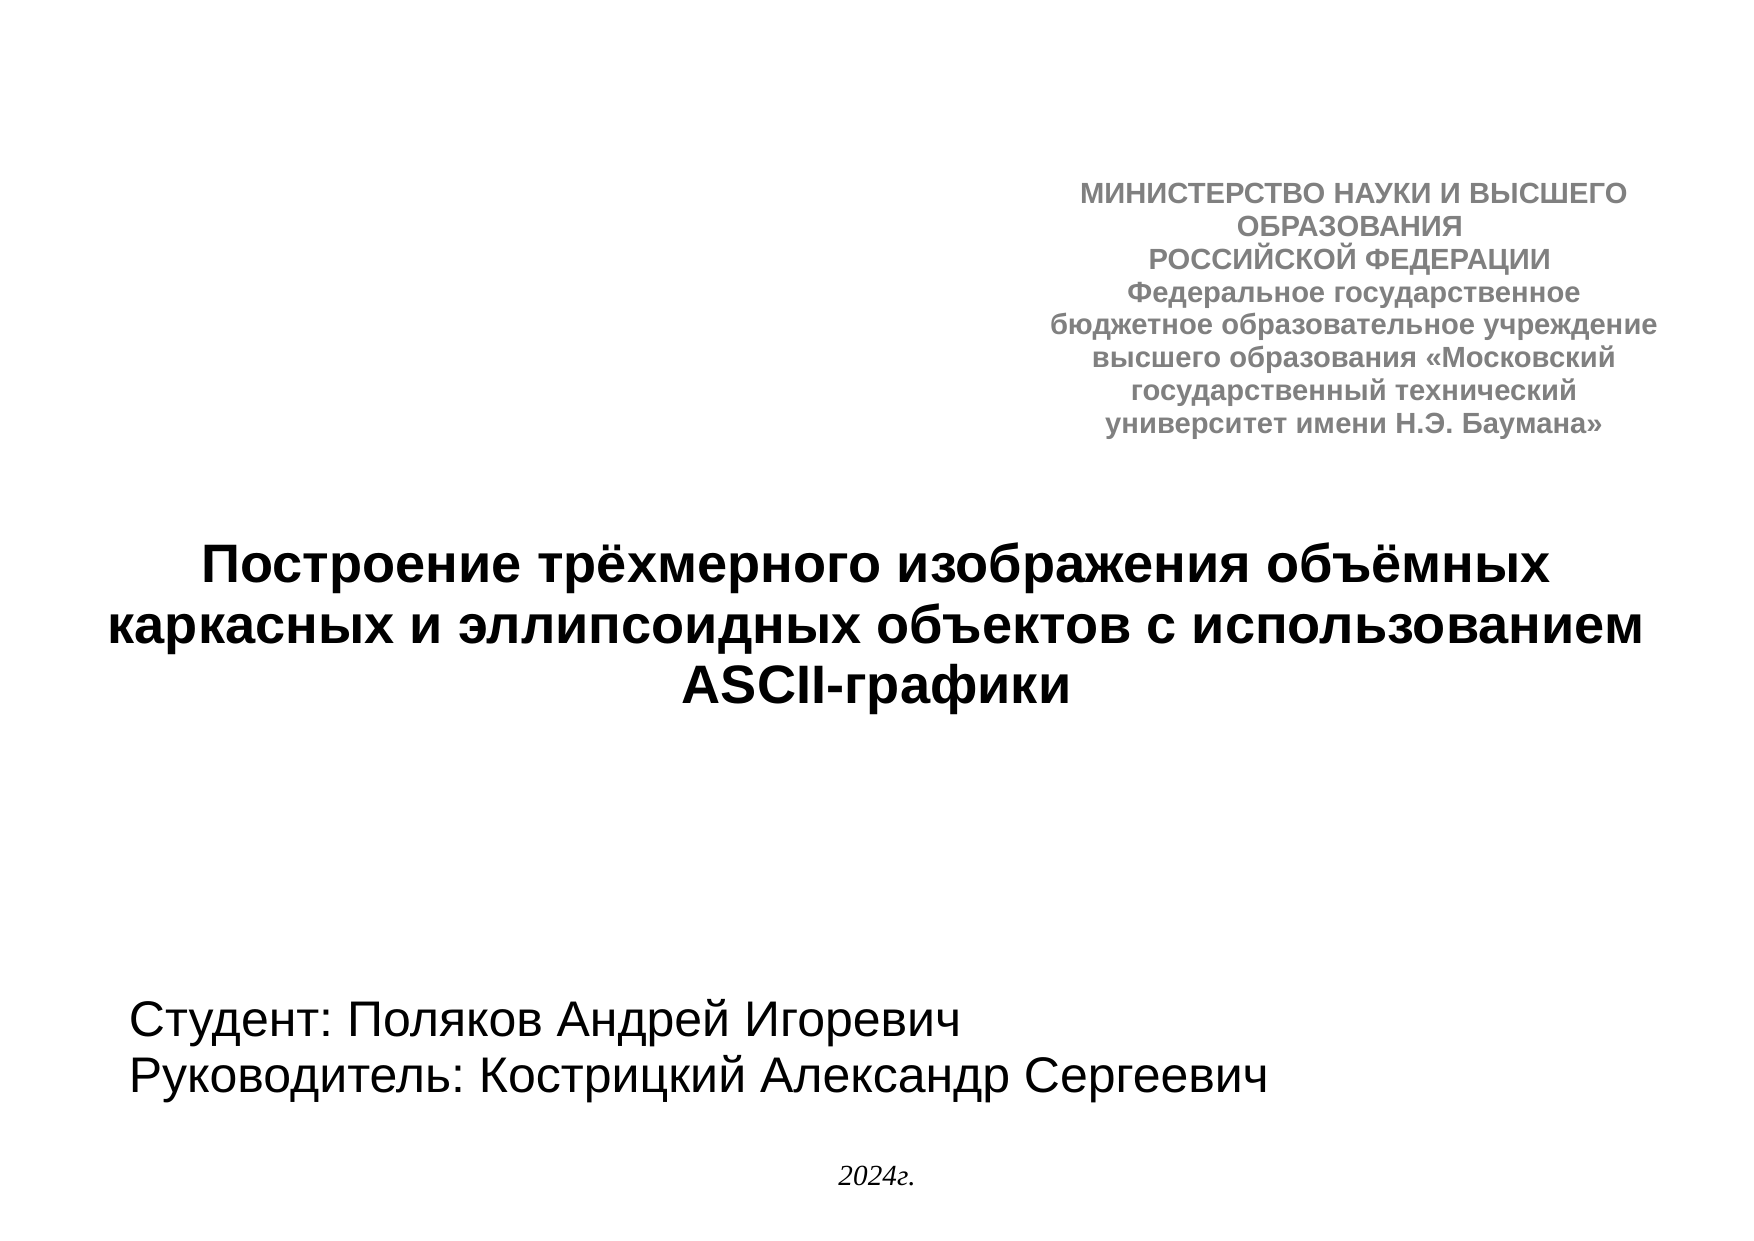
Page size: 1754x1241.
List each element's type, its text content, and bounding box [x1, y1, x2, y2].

text_box 2024г. [0, 1151, 1754, 1199]
subtitle Построение трёхмерного изображения объёмных каркасных и эллипсоидных объектов с использованием ASCII-графики [87, 265, 1667, 985]
text_box МИНИСТЕРСТВО НАУКИ И ВЫСШЕГО ОБРАЗОВАНИЯ РОССИЙСКОЙ ФЕДЕРАЦИИ Федеральное государственное бюджетное образовательное учреждение высшего образования «Московский государственный технический университет имени Н.Э. Баумана» [995, 177, 1713, 440]
text_box Cтудент: Поляков Андрей Игоревич Руководитель: Кострицкий Александр Сергеевич [114, 984, 1284, 1116]
